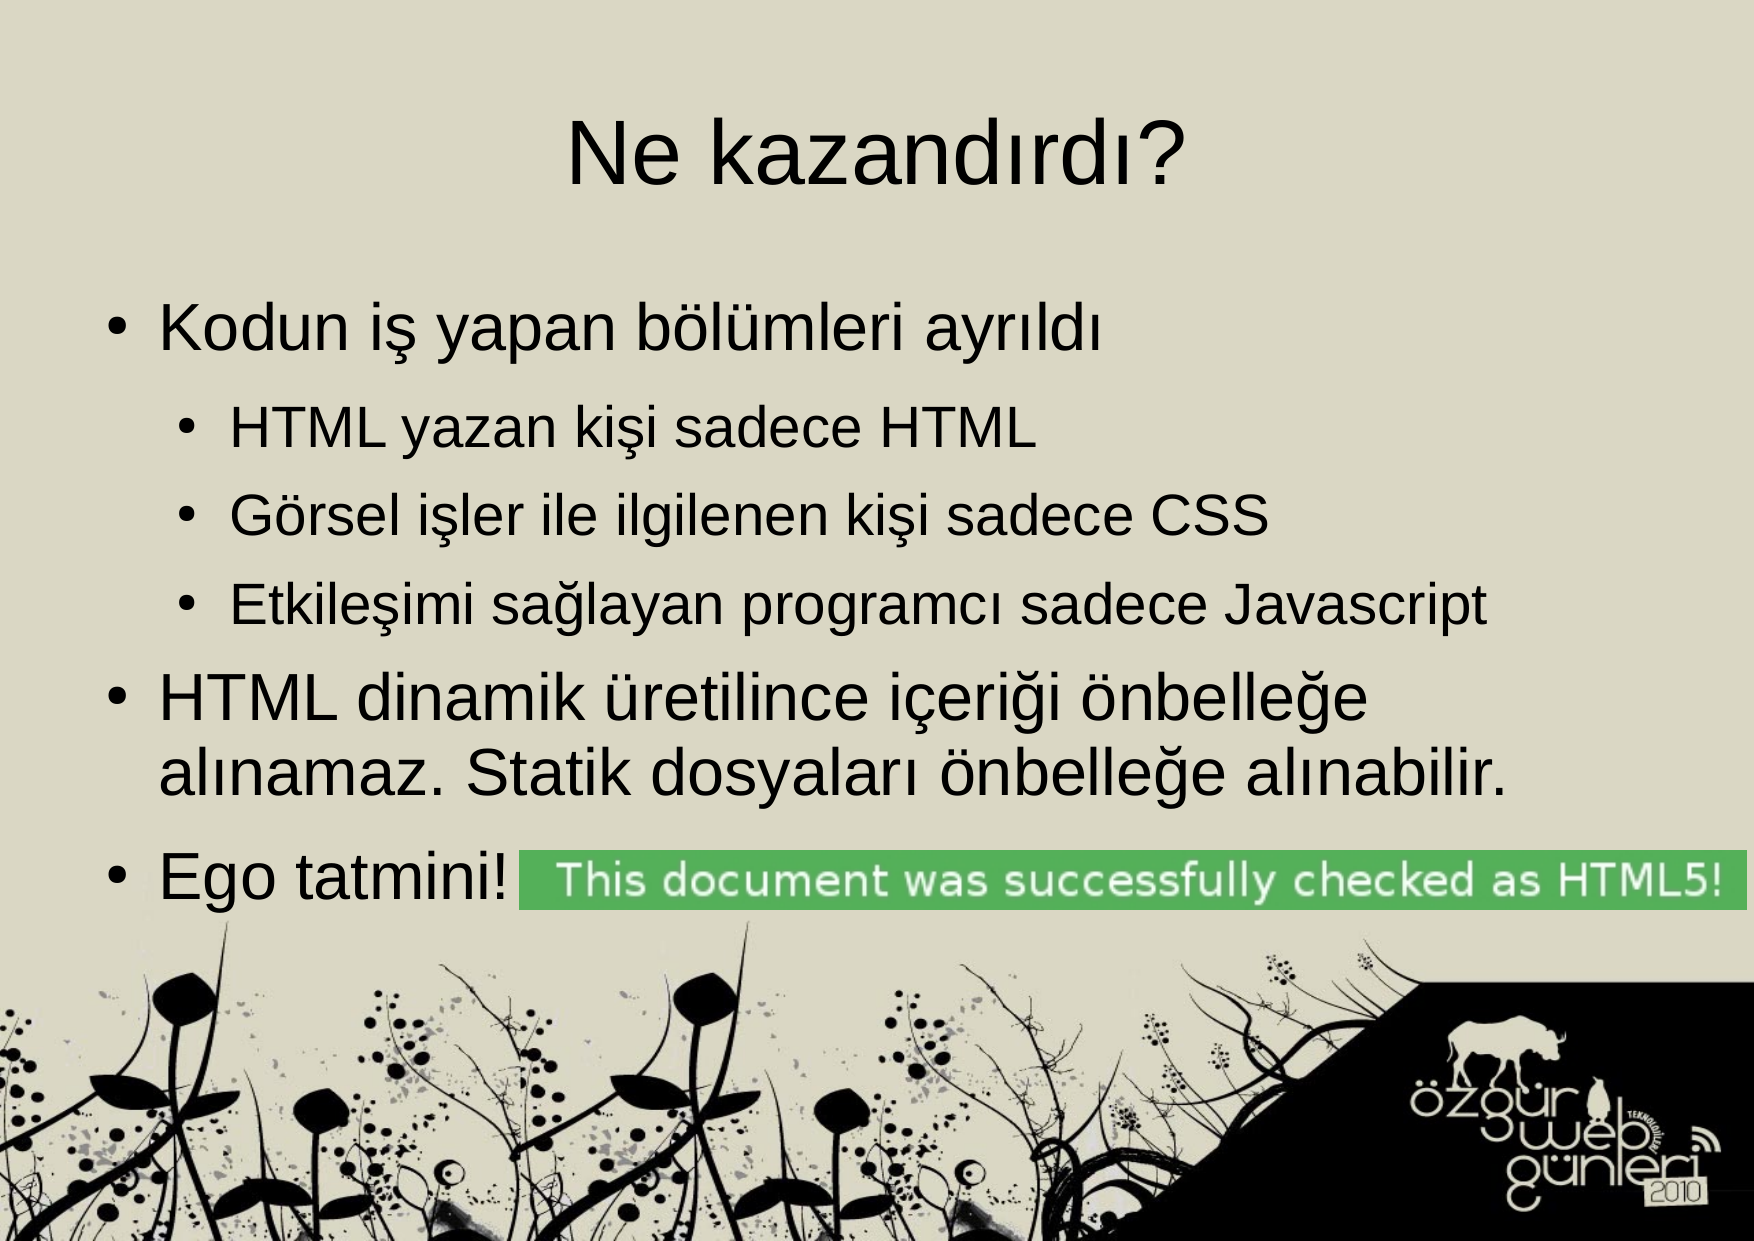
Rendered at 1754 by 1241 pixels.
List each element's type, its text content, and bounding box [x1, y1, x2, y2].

title Ne kazandırdı? [87, 49, 1667, 257]
list Kodun iş yapan bölümleri ayrıldı HTML yazan kişi sadece HTML Görsel işler ile ilgilenen kişi sadece CSS Etkileşimi sağlayan programcı sadece Javascript HTML dinamik üretilince içeriği önbelleğe alınamaz. Statik dosyaları önbelleğe alınabilir. Ego tatmini! [87, 290, 1667, 1109]
picture [0, 0, 1754, 1241]
